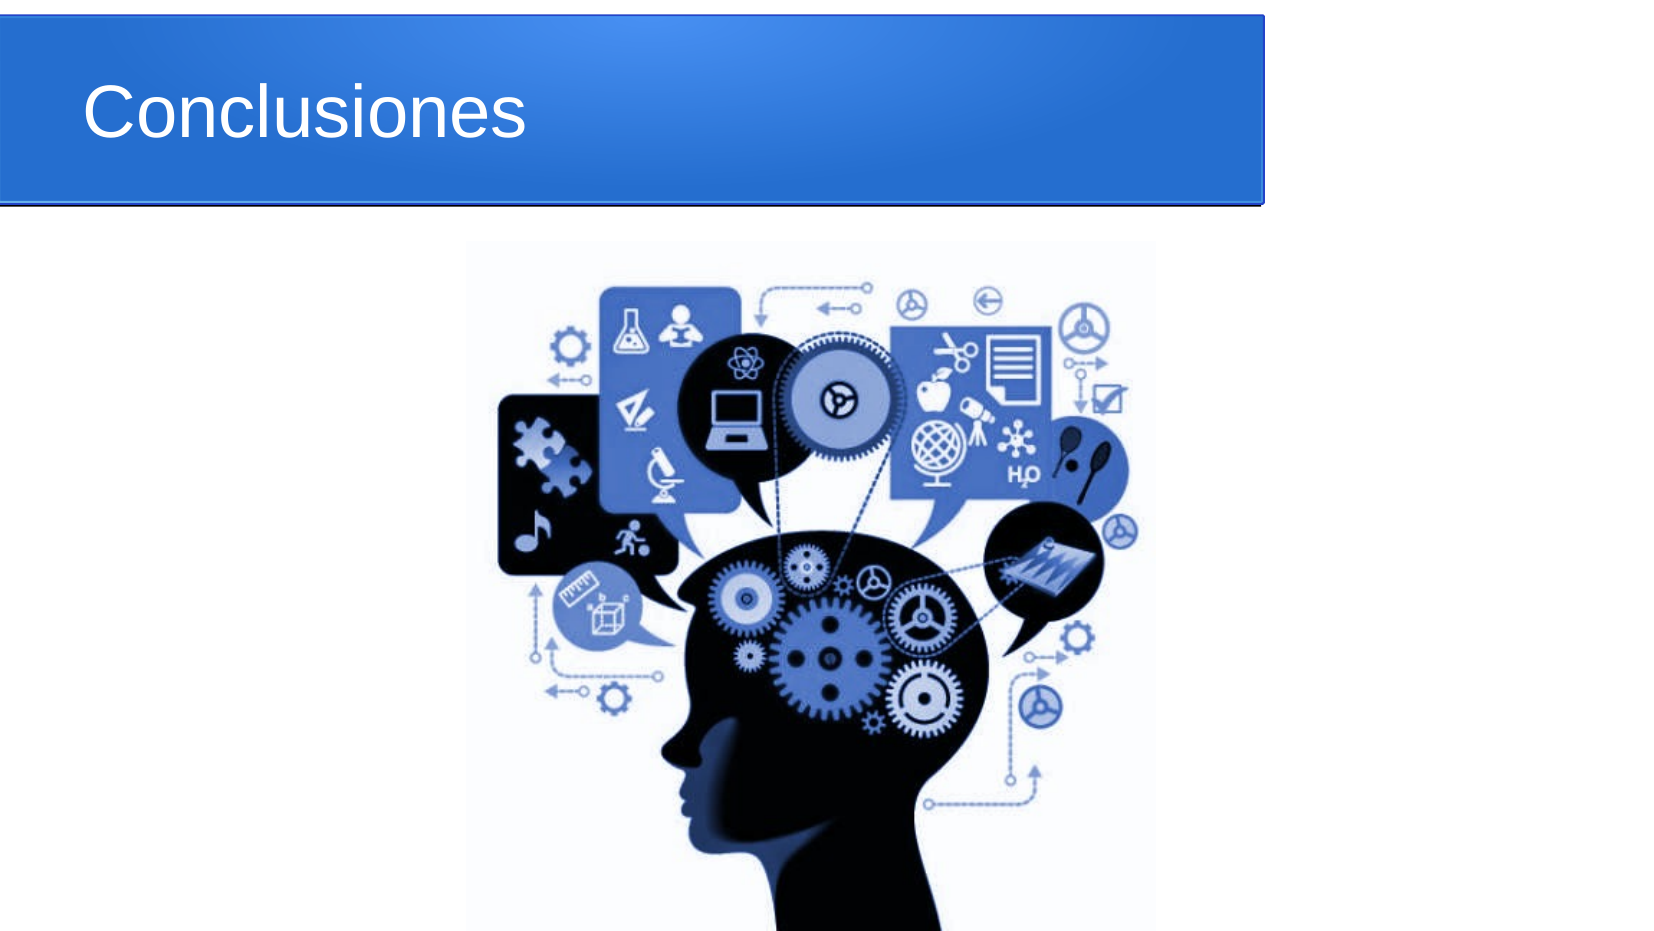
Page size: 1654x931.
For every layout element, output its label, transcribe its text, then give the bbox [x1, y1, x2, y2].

title Conclusiones [82, 35, 1235, 189]
picture [466, 241, 1156, 931]
